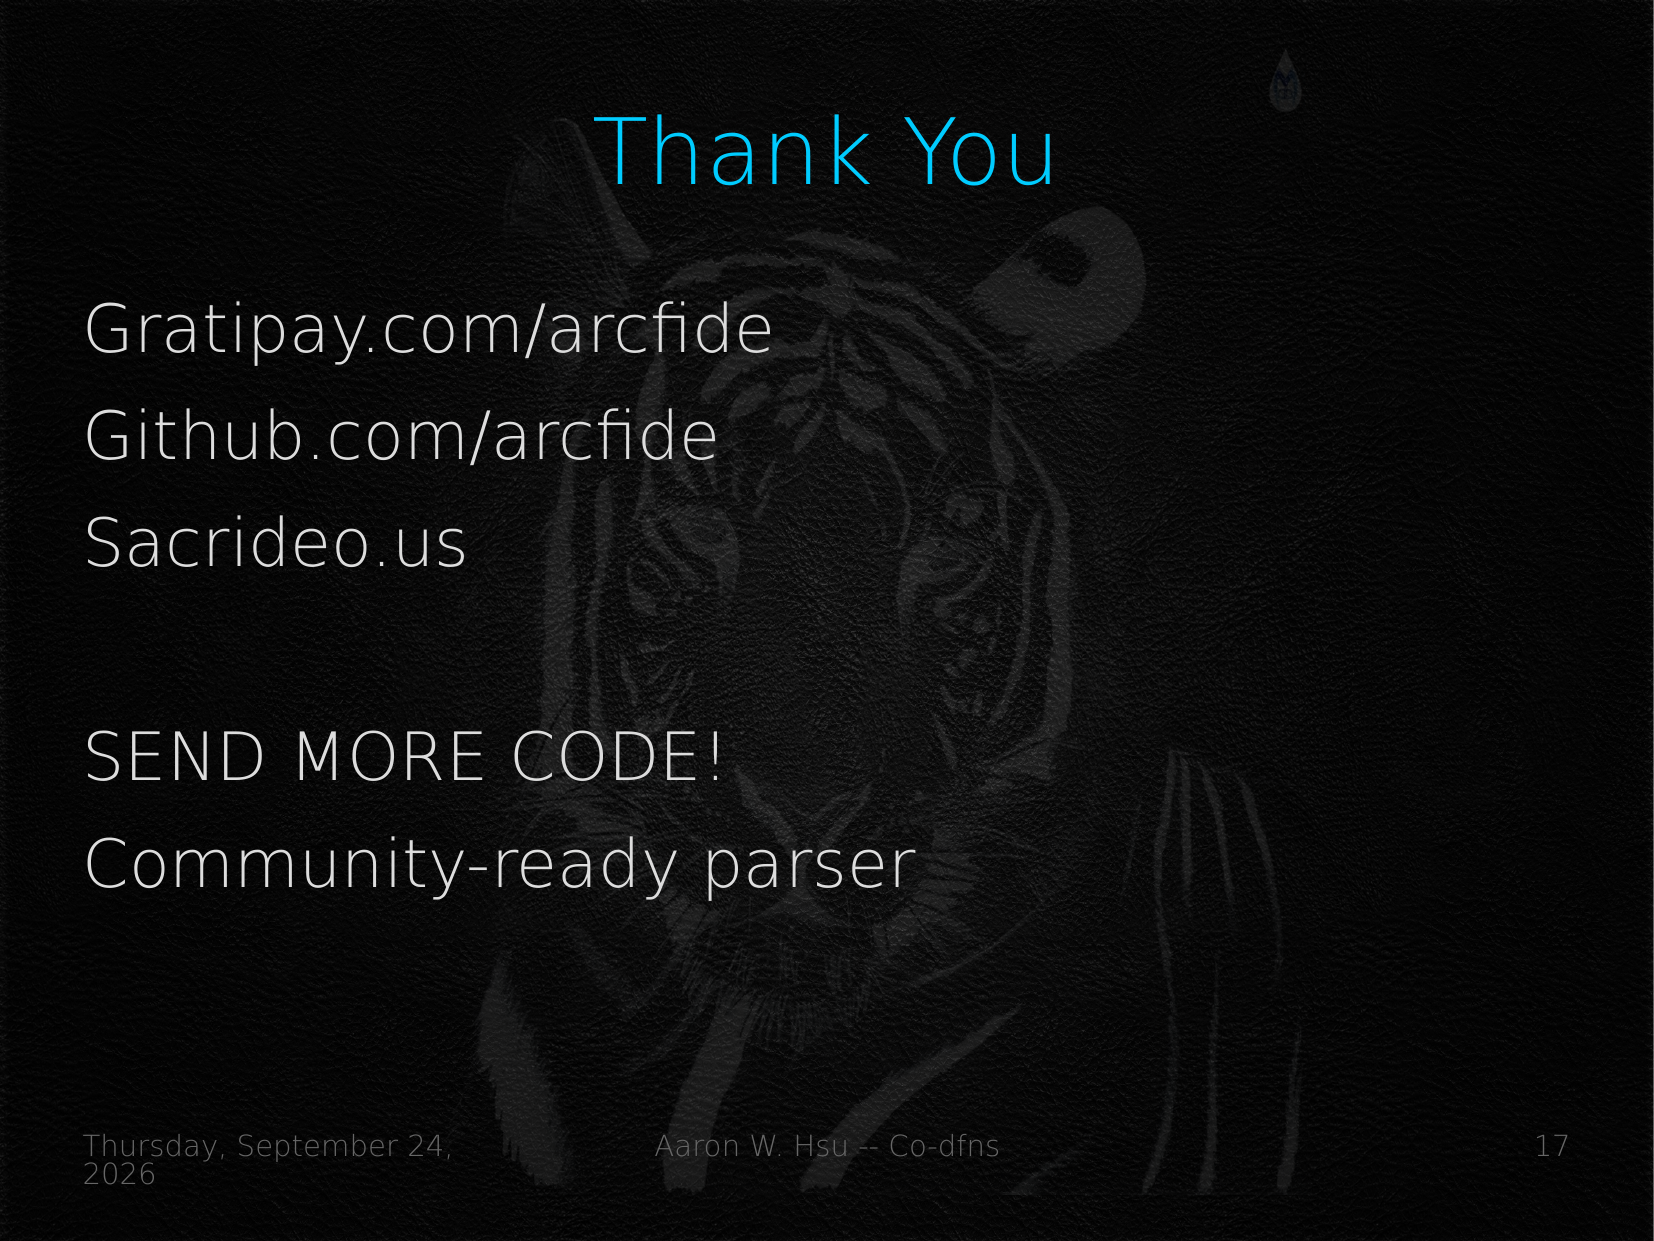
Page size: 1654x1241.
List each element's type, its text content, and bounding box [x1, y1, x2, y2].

title Thank You [82, 45, 1571, 260]
list Gratipay.com/arcfide Github.com/arcfide Sacrideo.us SEND MORE CODE! Community-ready parser [82, 290, 1571, 1010]
picture [0, 0, 1654, 1241]
